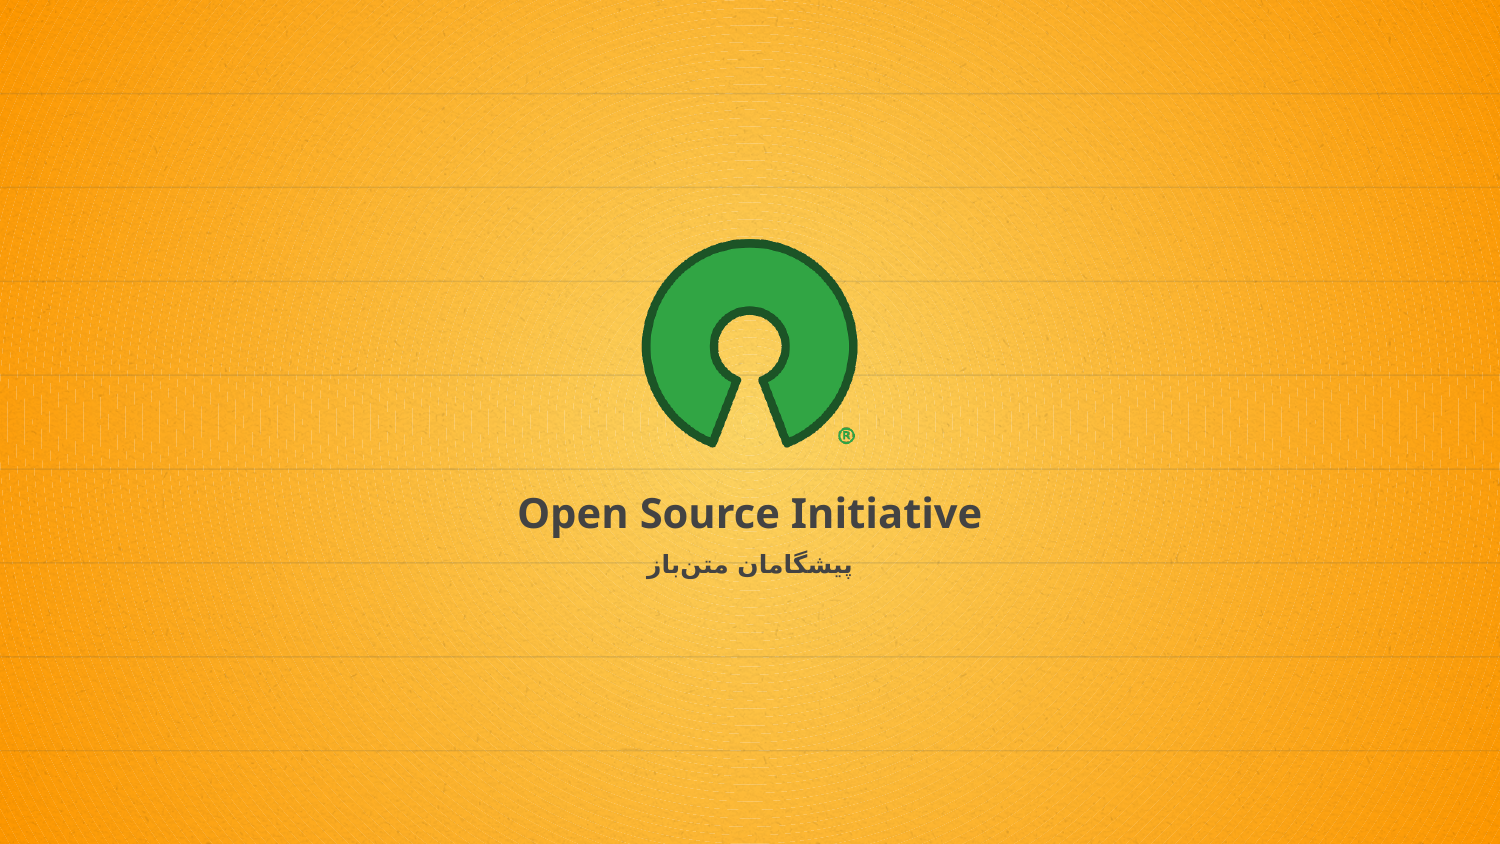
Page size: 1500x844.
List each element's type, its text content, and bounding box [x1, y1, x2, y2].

text_box پیشگامان متن‌باز [181, 548, 1319, 593]
picture [0, 0, 1500, 844]
text_box Open Source Initiative [181, 486, 1319, 531]
